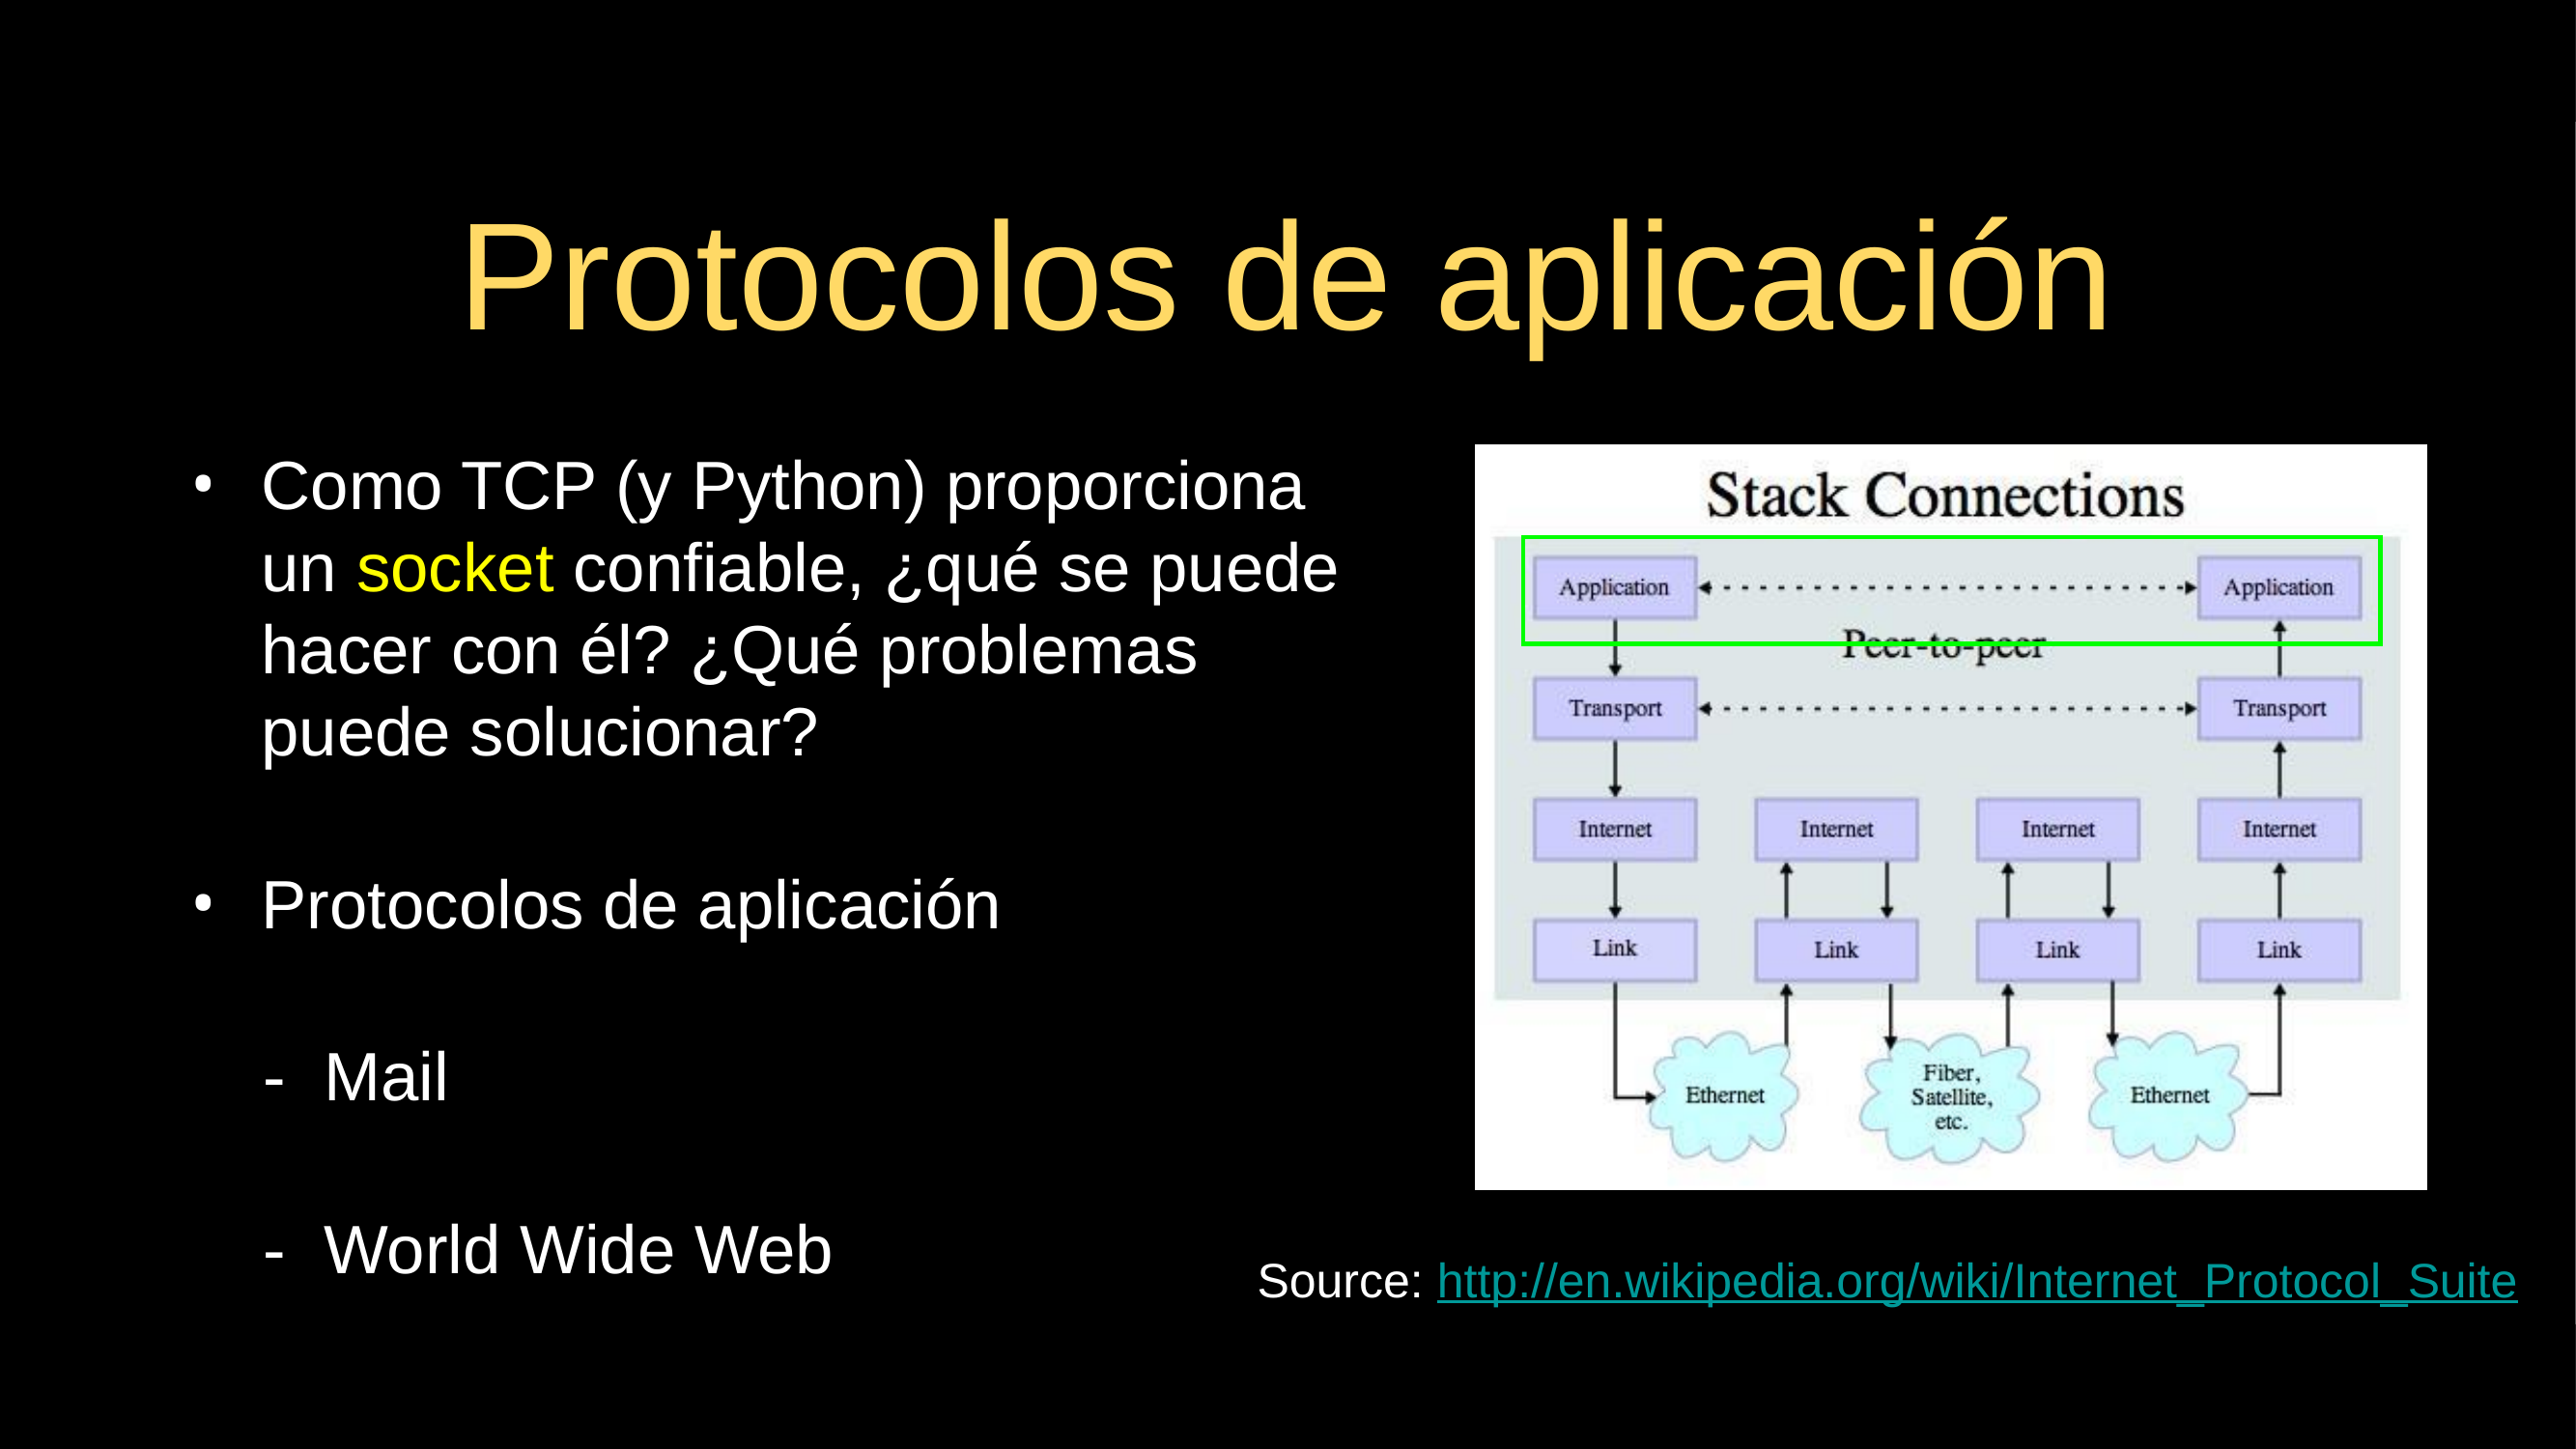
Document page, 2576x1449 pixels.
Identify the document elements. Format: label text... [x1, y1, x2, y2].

title Protocolos de aplicación [183, 133, 2391, 403]
text_box Source: http://en.wikipedia.org/wiki/Internet_Protocol_Suite [1257, 1206, 2549, 1351]
picture [1475, 444, 2427, 1190]
list Como TCP (y Python) proporciona un socket confiable, ¿qué se puede hacer con él? ¿Qué problemas puede solucionar? Protocolos de aplicación - Mail - World Wide Web [183, 412, 1371, 1317]
